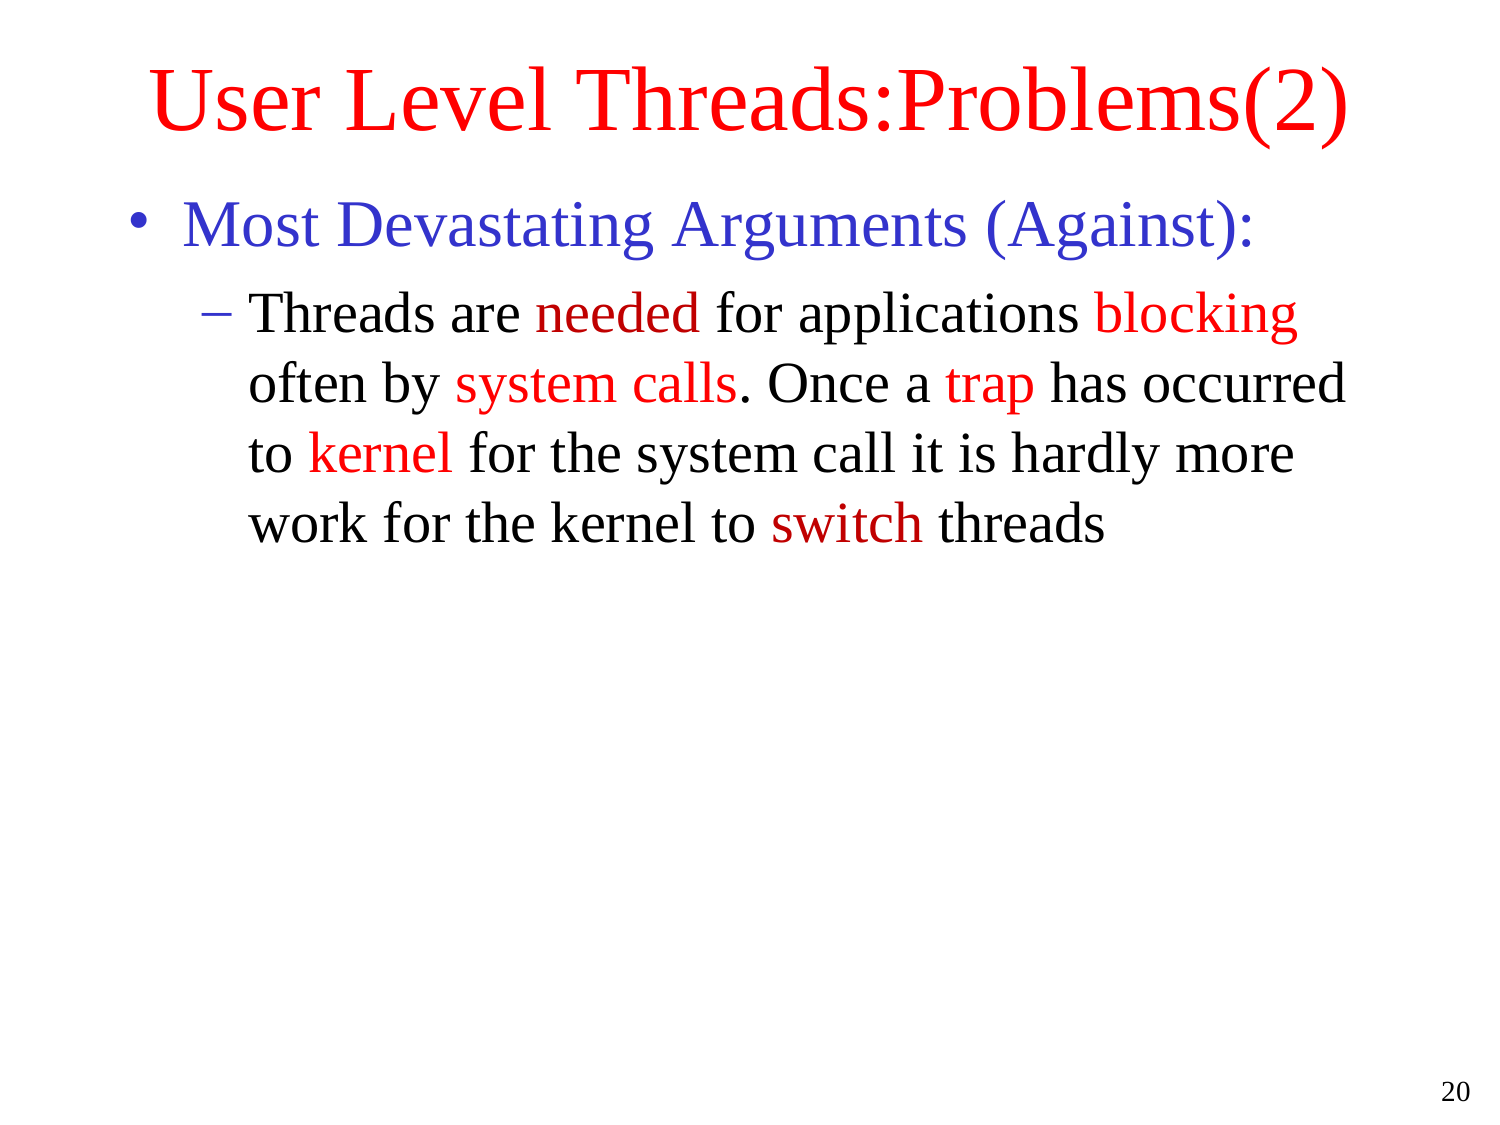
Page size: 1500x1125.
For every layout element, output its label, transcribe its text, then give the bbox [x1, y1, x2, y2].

text_box Most Devastating Arguments (Against): Threads are needed for applications blocking often by system calls. Once a trap has occurred to kernel for the system call it is hardly more work for the kernel to switch threads [112, 171, 1388, 1000]
text_box User Level Threads:Problems(2) [0, 0, 1500, 188]
text_box <number> [1404, 1064, 1486, 1125]
